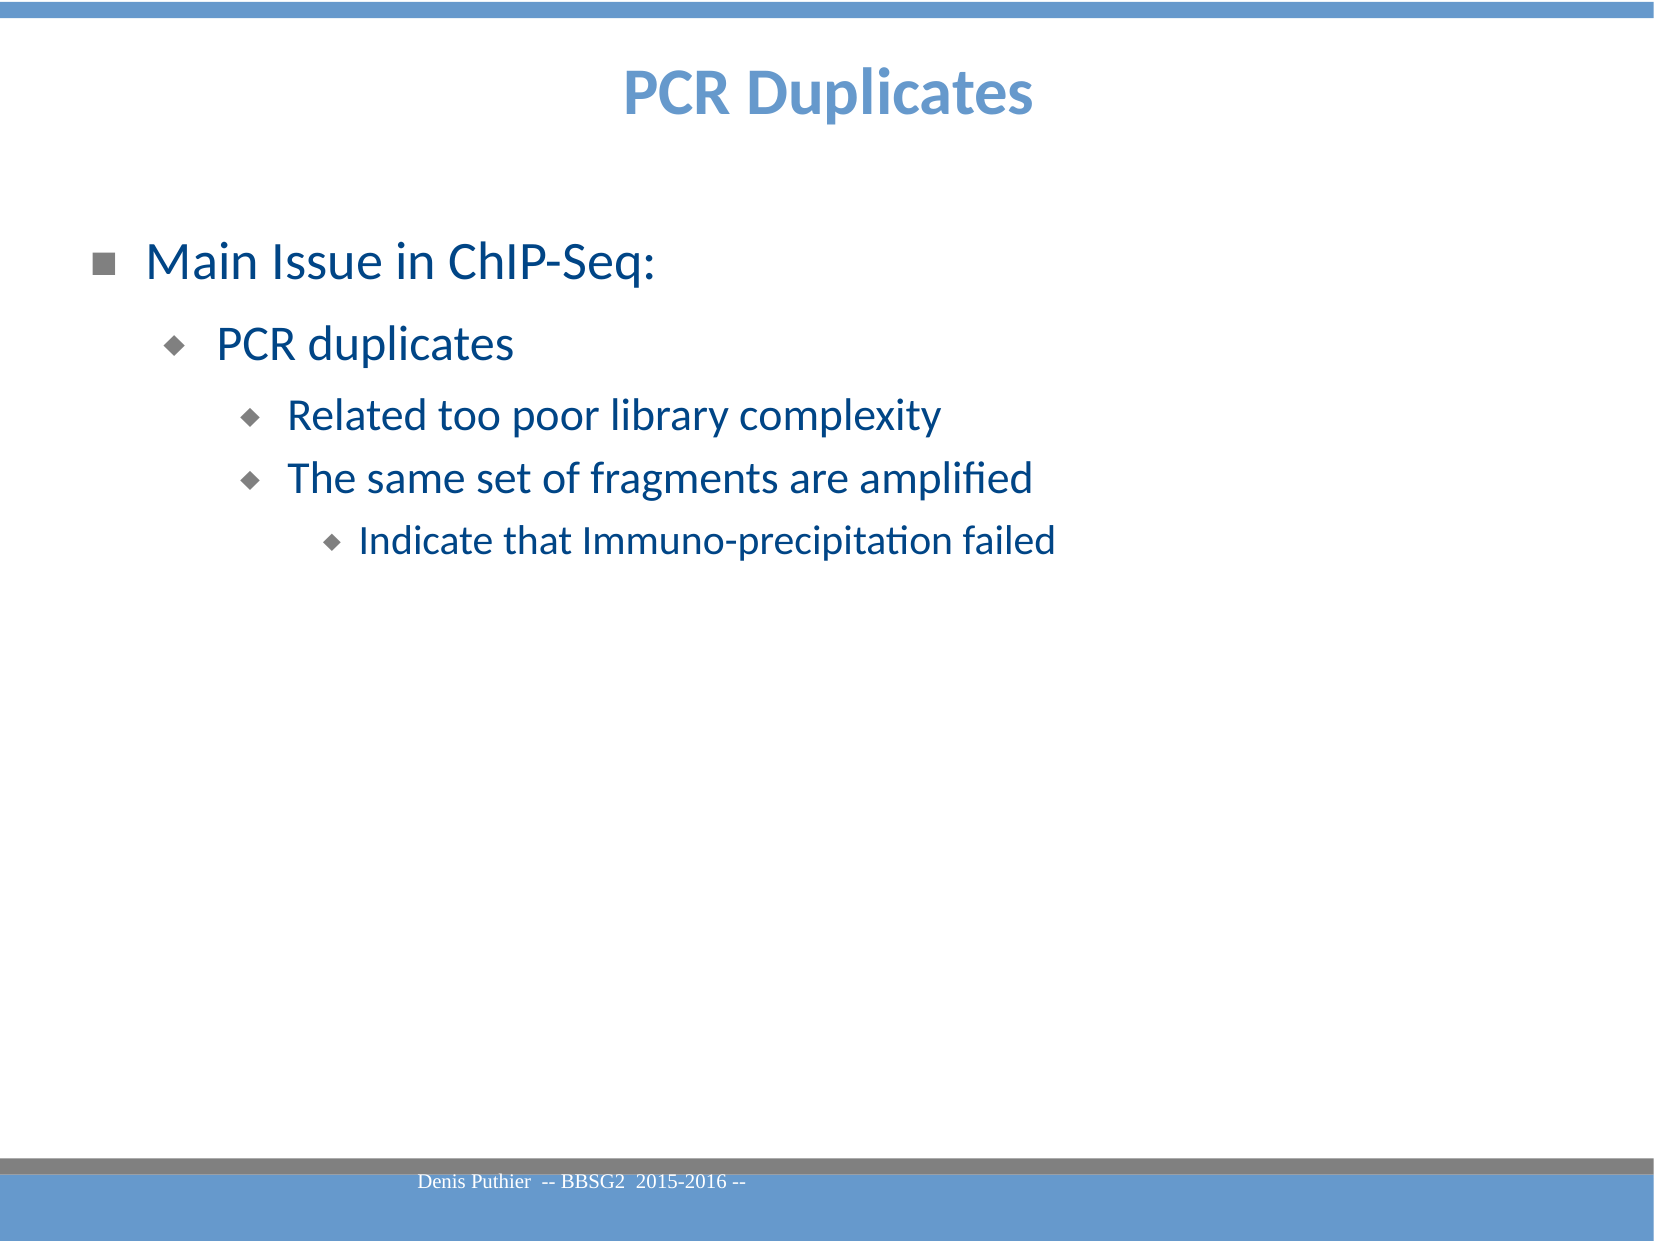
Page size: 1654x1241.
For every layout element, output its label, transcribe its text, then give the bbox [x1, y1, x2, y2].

list Main Issue in ChIP-Seq: PCR duplicates Related too poor library complexity The same set of fragments are amplified Indicate that Immuno-precipitation failed [75, 238, 1619, 1106]
title PCR Duplicates [85, 18, 1574, 177]
